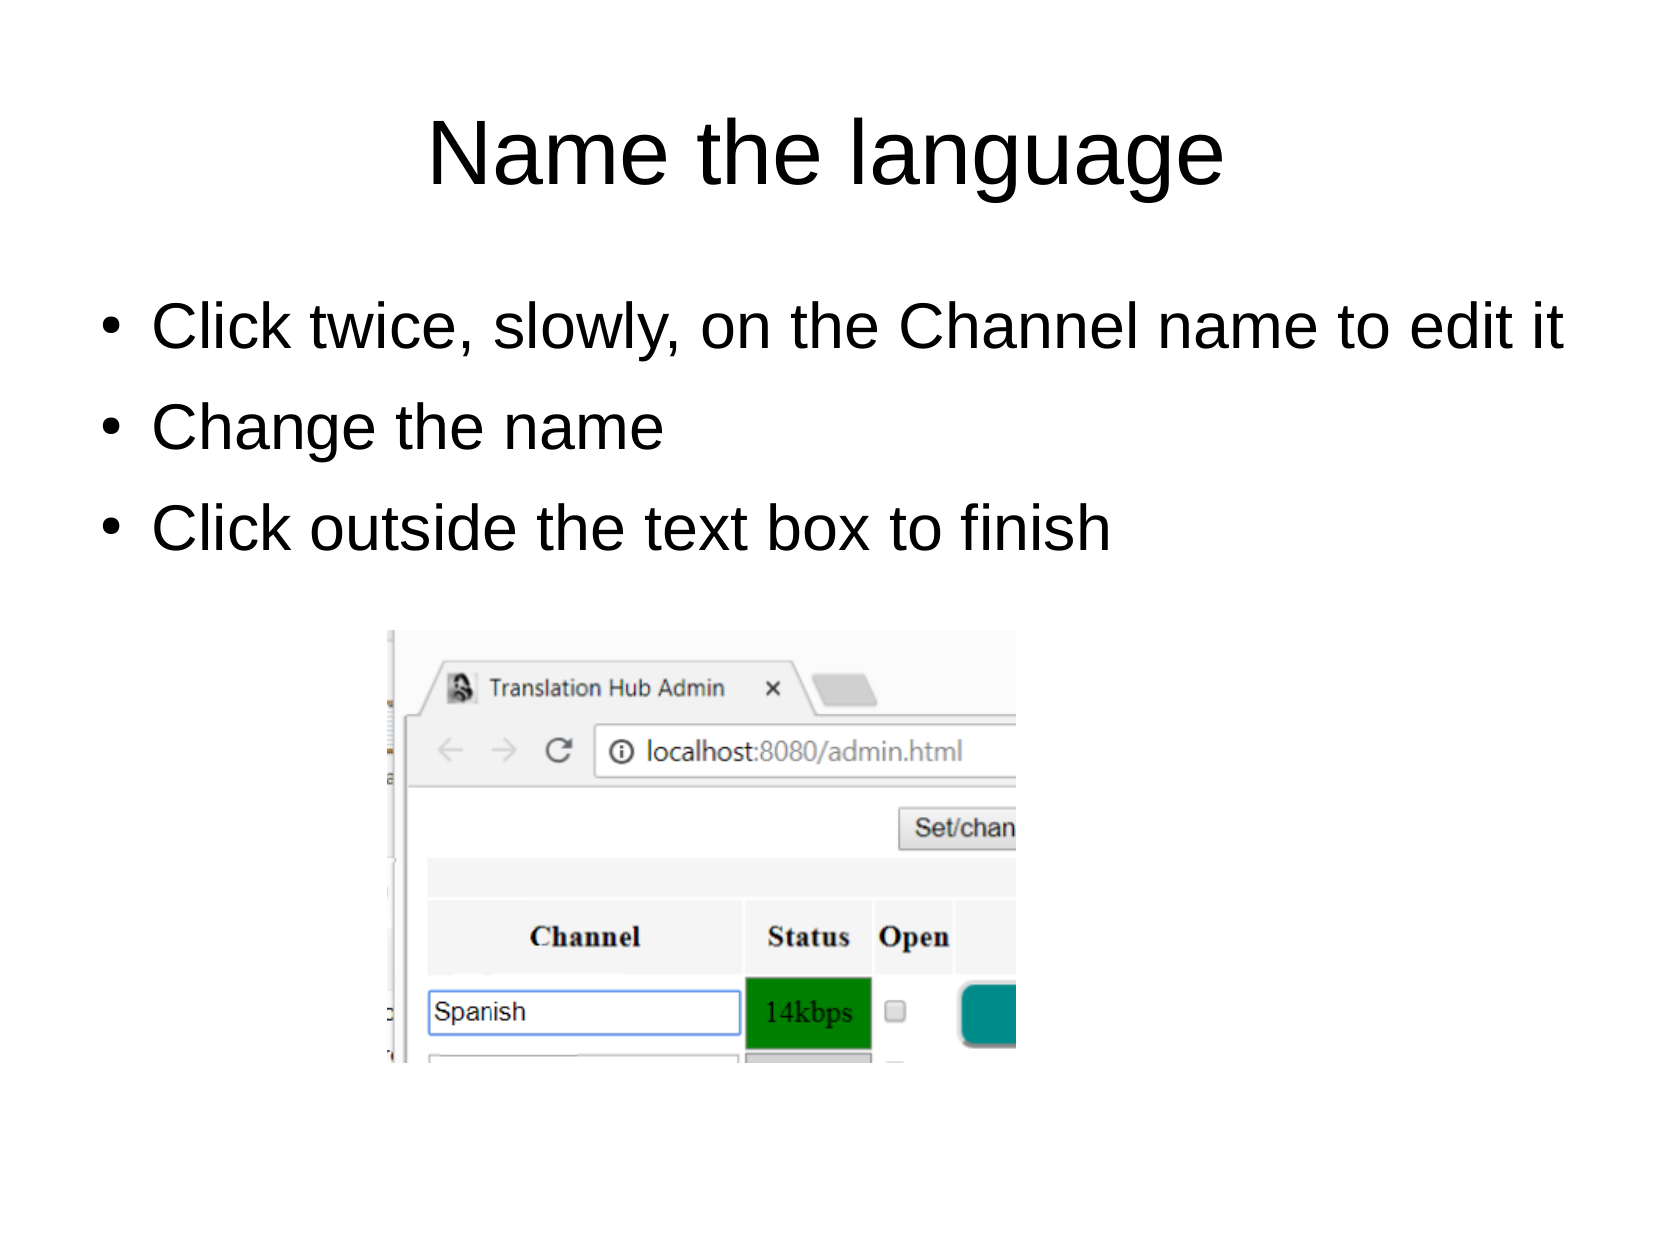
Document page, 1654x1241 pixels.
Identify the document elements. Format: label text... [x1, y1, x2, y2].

picture [387, 630, 1016, 1063]
title Name the language [82, 49, 1571, 257]
list Click twice, slowly, on the Channel name to edit it Change the name Click outside the text box to finish [82, 290, 1571, 591]
